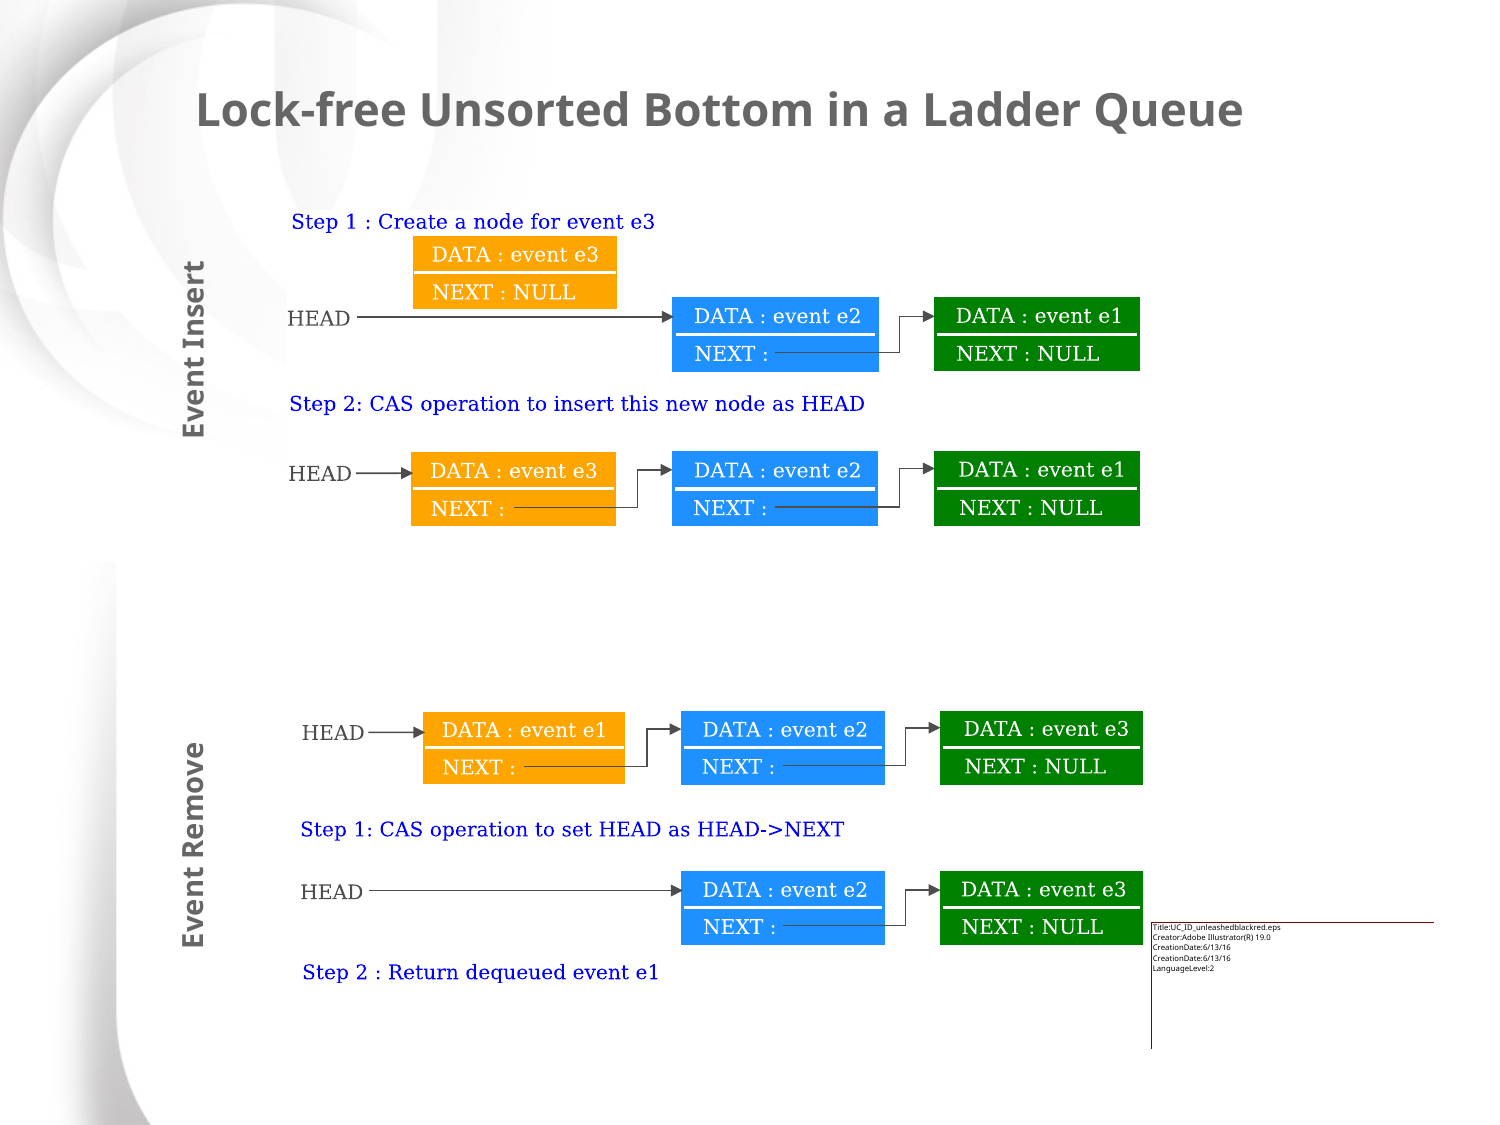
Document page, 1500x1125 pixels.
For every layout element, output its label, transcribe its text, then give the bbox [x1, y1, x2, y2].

picture [0, 0, 1500, 1125]
title Lock-free Unsorted Bottom in a Ladder Queue [180, 0, 1455, 230]
text_box Event Insert [165, 45, 220, 455]
text_box Event Remove [164, 554, 220, 965]
